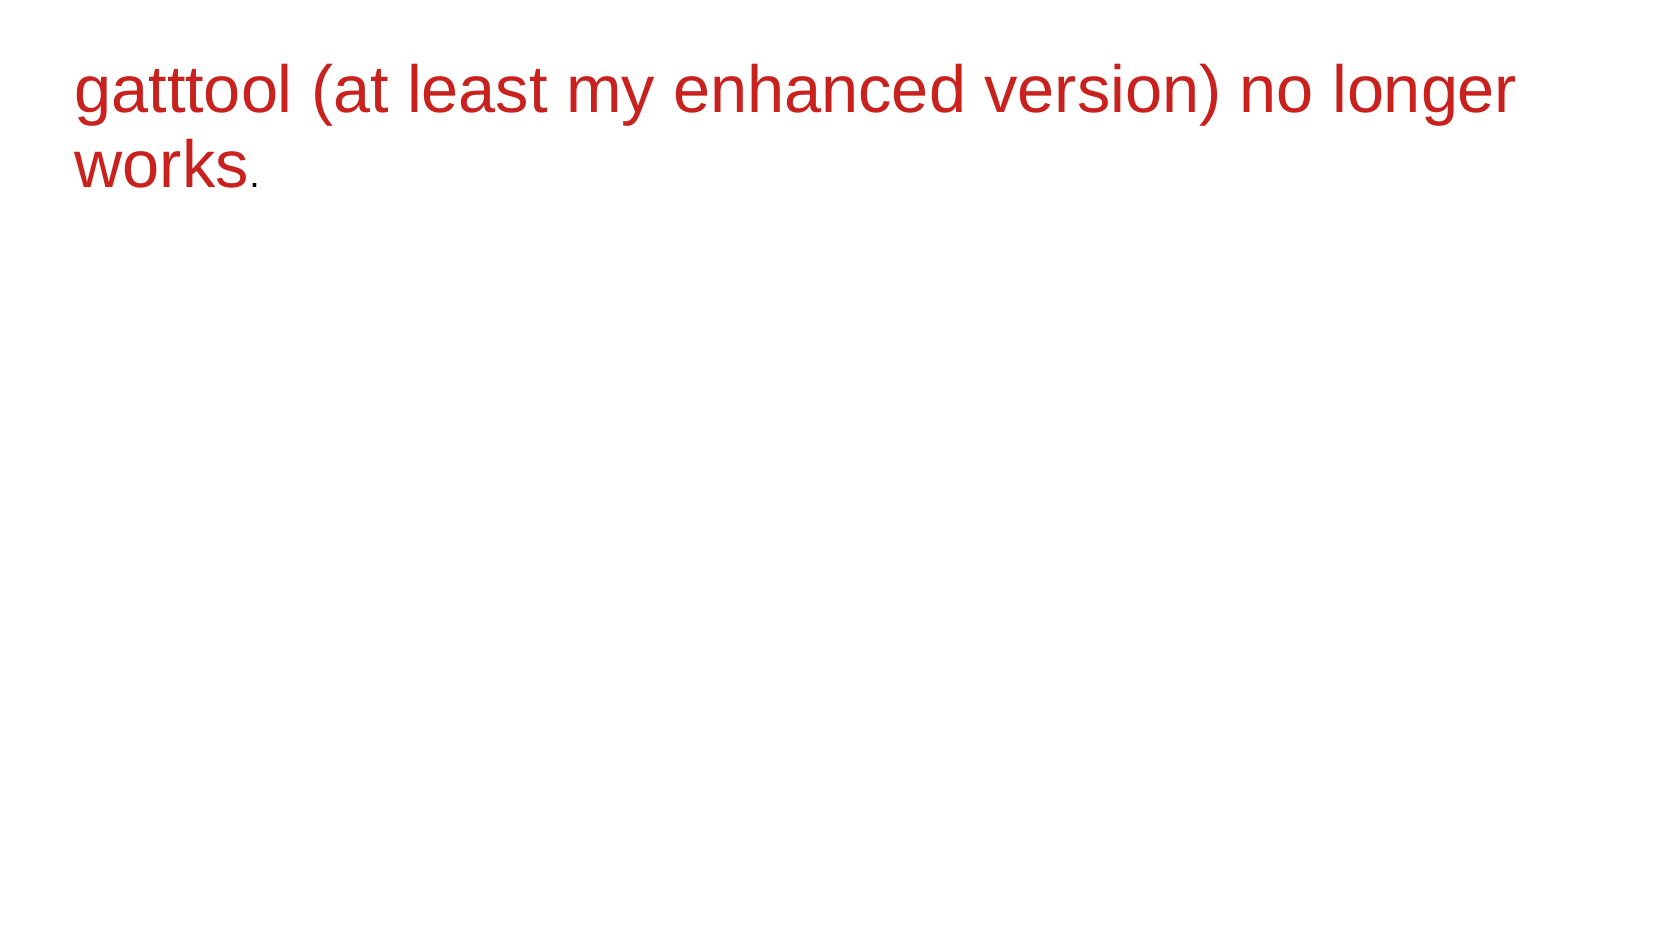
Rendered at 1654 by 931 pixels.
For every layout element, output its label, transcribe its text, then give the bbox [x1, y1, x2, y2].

text_box gatttool (at least my enhanced version) no longer works. [60, 45, 1606, 396]
